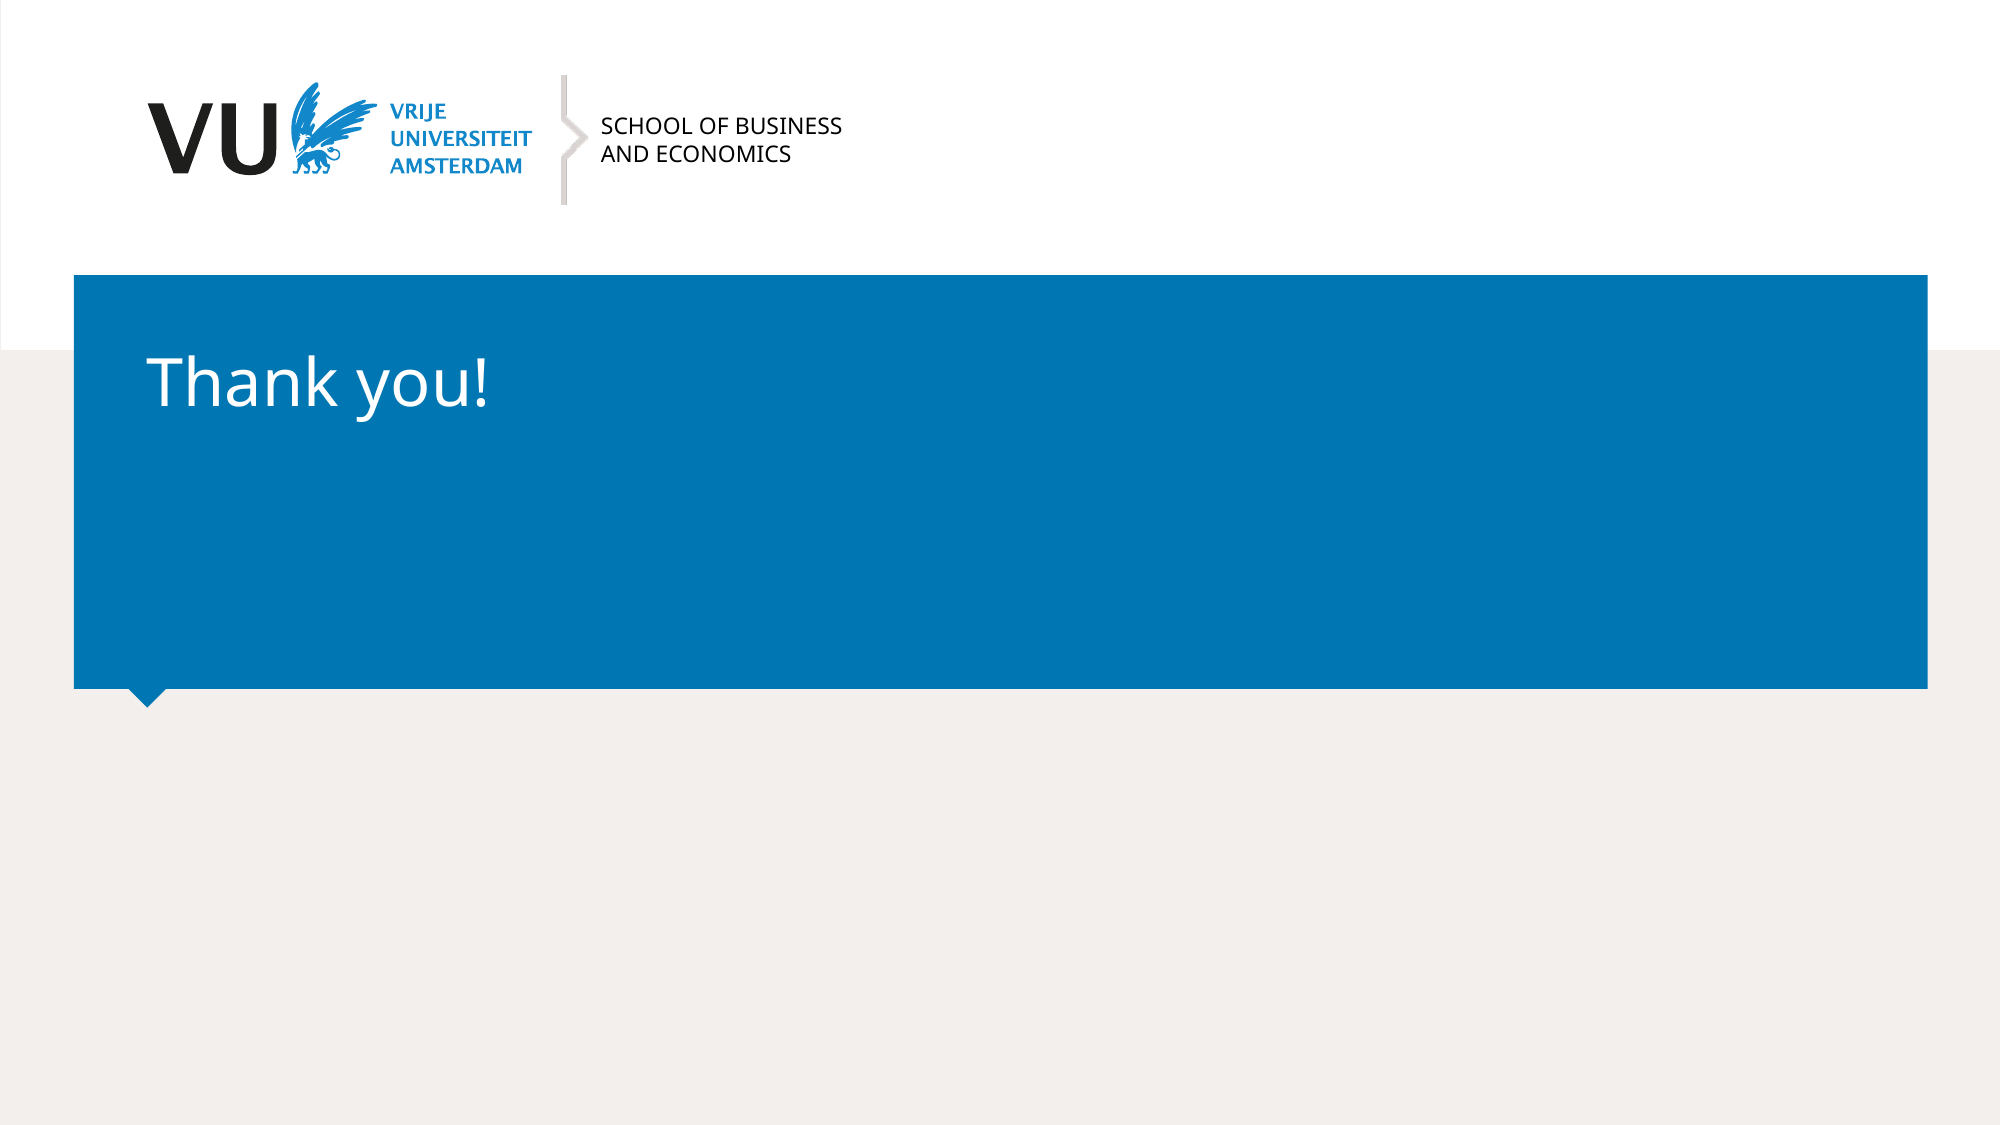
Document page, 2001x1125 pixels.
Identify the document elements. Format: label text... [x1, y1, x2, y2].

list School of business And economics [561, 74, 1038, 204]
list Thank you! [73, 275, 1927, 496]
